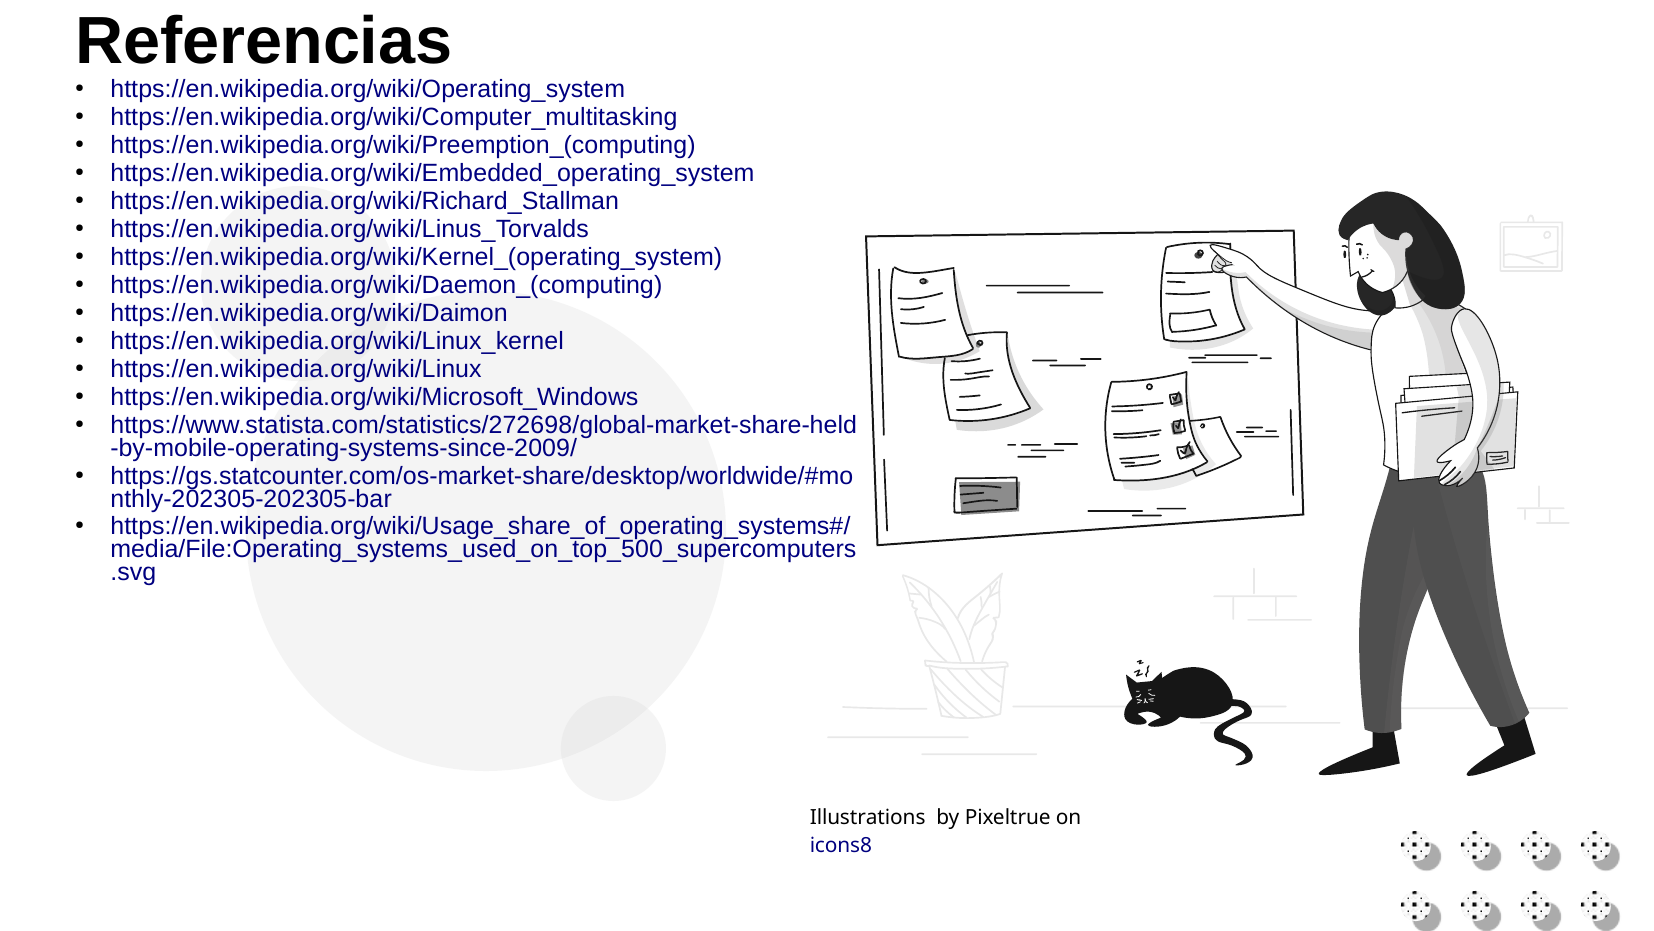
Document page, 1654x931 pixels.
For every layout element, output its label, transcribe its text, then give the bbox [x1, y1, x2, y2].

picture [1520, 890, 1551, 921]
picture [1580, 830, 1611, 862]
picture [1460, 890, 1491, 921]
subtitle https://en.wikipedia.org/wiki/Operating_system https://en.wikipedia.org/wiki/Computer_multitasking https://en.wikipedia.org/wiki/Preemption_(computing) https://en.wikipedia.org/wiki/Embedded_operating_system https://en.wikipedia.org/wiki/Richard_Stallman https://en.wikipedia.org/wiki/Linus_Torvalds https://en.wikipedia.org/wiki/Kernel_(operating_system) https://en.wikipedia.org/wiki/Daemon_(computing) https://en.wikipedia.org/wiki/Daimon https://en.wikipedia.org/wiki/Linux_kernel https://en.wikipedia.org/wiki/Linux https://en.wikipedia.org/wiki/Microsoft_Windows https://www.statista.com/statistics/272698/global-market-share-held-by-mobile-operating-systems-since-2009/ https://gs.statcounter.com/os-market-share/desktop/worldwide/#monthly-202305-202305-bar https://en.wikipedia.org/wiki/Usage_share_of_operating_systems#/media/File:Operating_systems_used_on_top_500_supercomputers.svg [74, 74, 861, 835]
title Referencias [74, 0, 1564, 118]
picture [1400, 830, 1431, 862]
picture [1580, 890, 1611, 921]
picture [1460, 830, 1491, 862]
picture [1400, 891, 1431, 922]
picture [1520, 830, 1551, 862]
